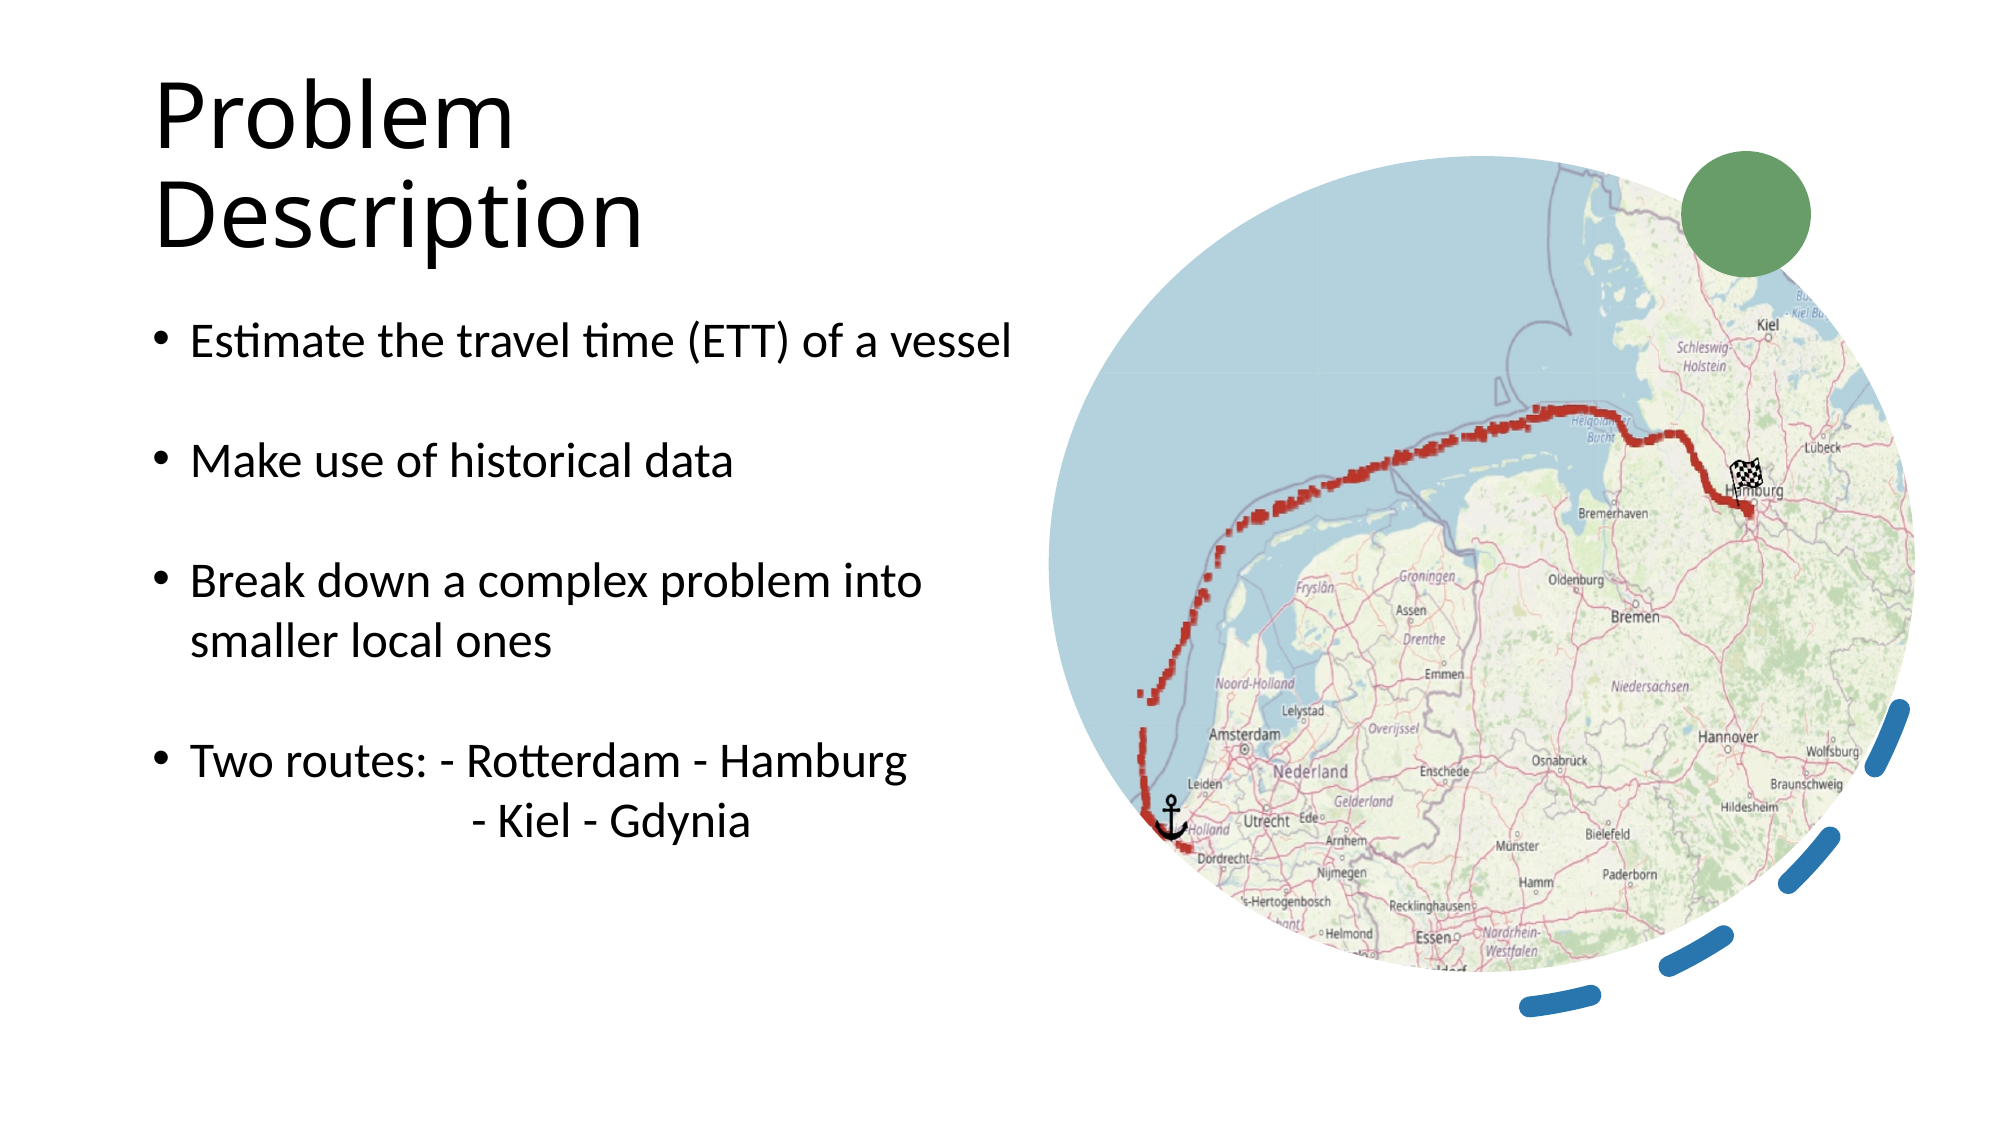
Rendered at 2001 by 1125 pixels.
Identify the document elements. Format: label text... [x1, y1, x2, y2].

text_box [0, 0, 2000, 1125]
title Problem Description [137, 59, 1023, 278]
list Estimate the travel time (ETT) of a vessel Make use of historical data Break down a complex problem into smaller local ones Two routes: - Rotterdam - Hamburg - Kiel - Gdynia [137, 299, 1039, 1014]
